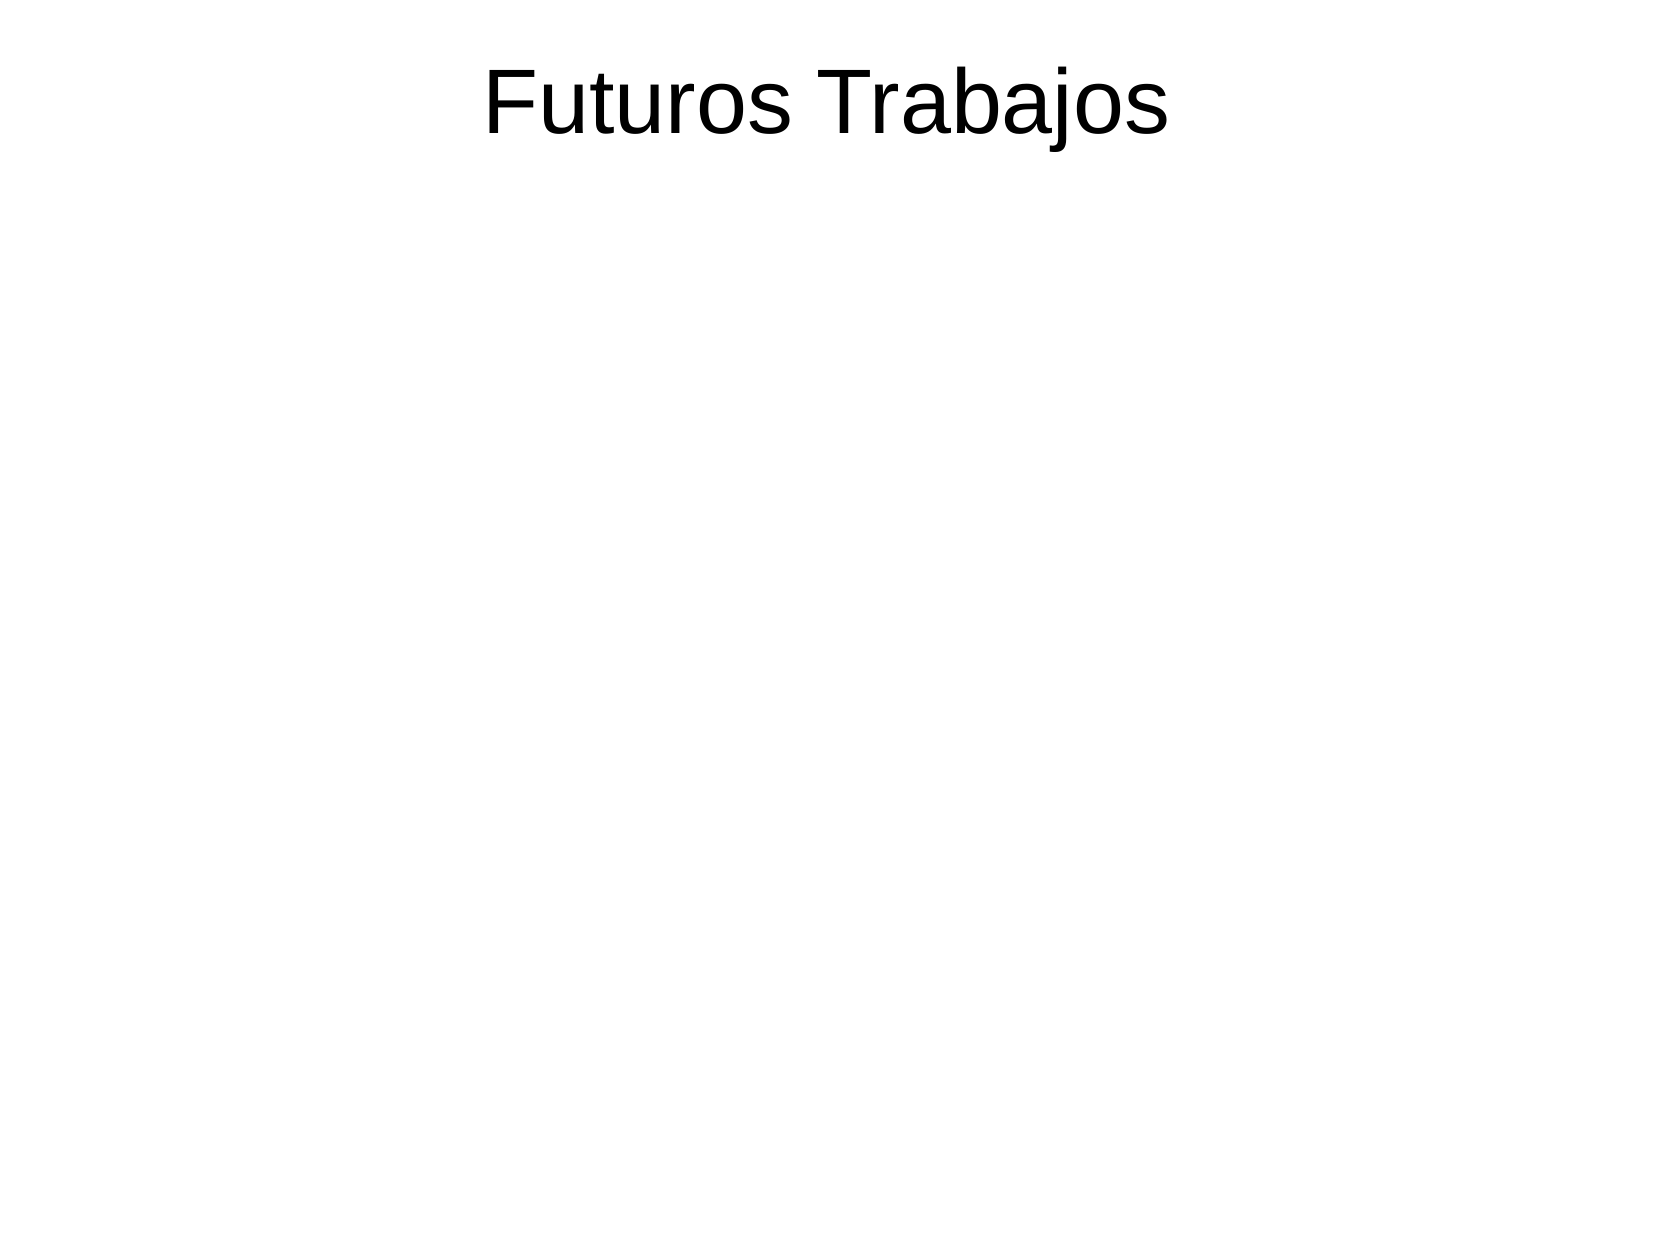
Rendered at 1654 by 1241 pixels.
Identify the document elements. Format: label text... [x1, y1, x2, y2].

title Futuros Trabajos [82, 49, 1571, 257]
